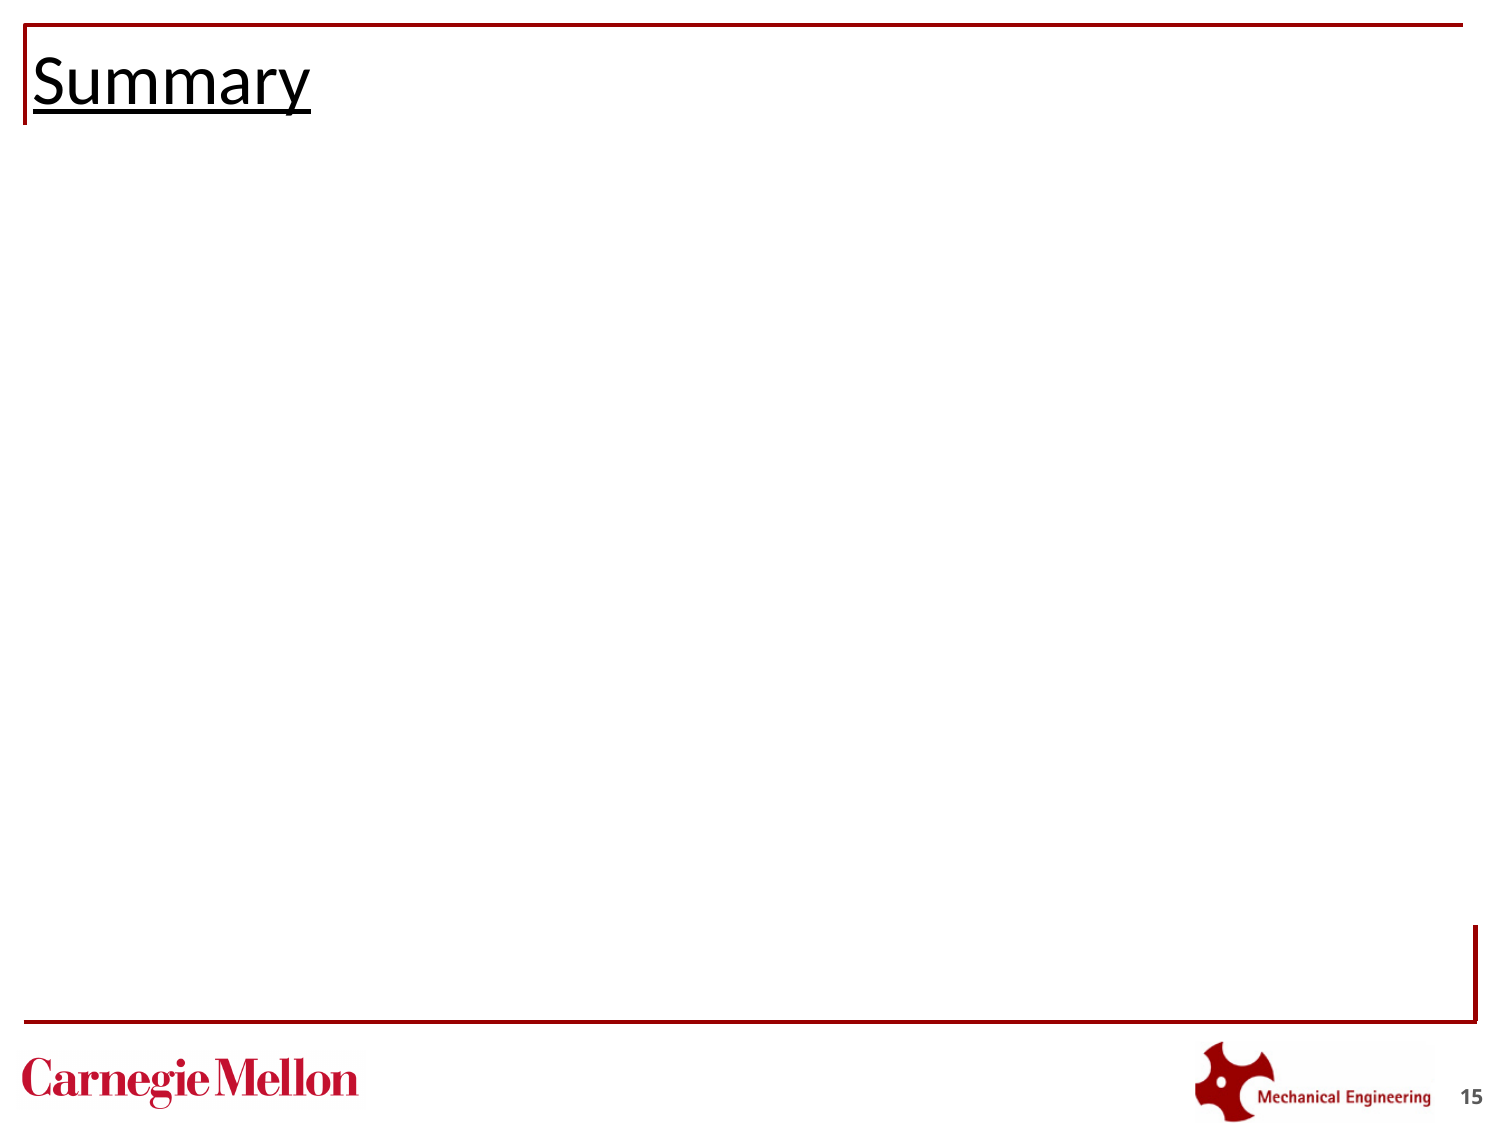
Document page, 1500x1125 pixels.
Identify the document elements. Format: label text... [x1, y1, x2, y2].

title Summary [17, 24, 1471, 127]
picture [1192, 1034, 1438, 1125]
picture [16, 1050, 366, 1110]
